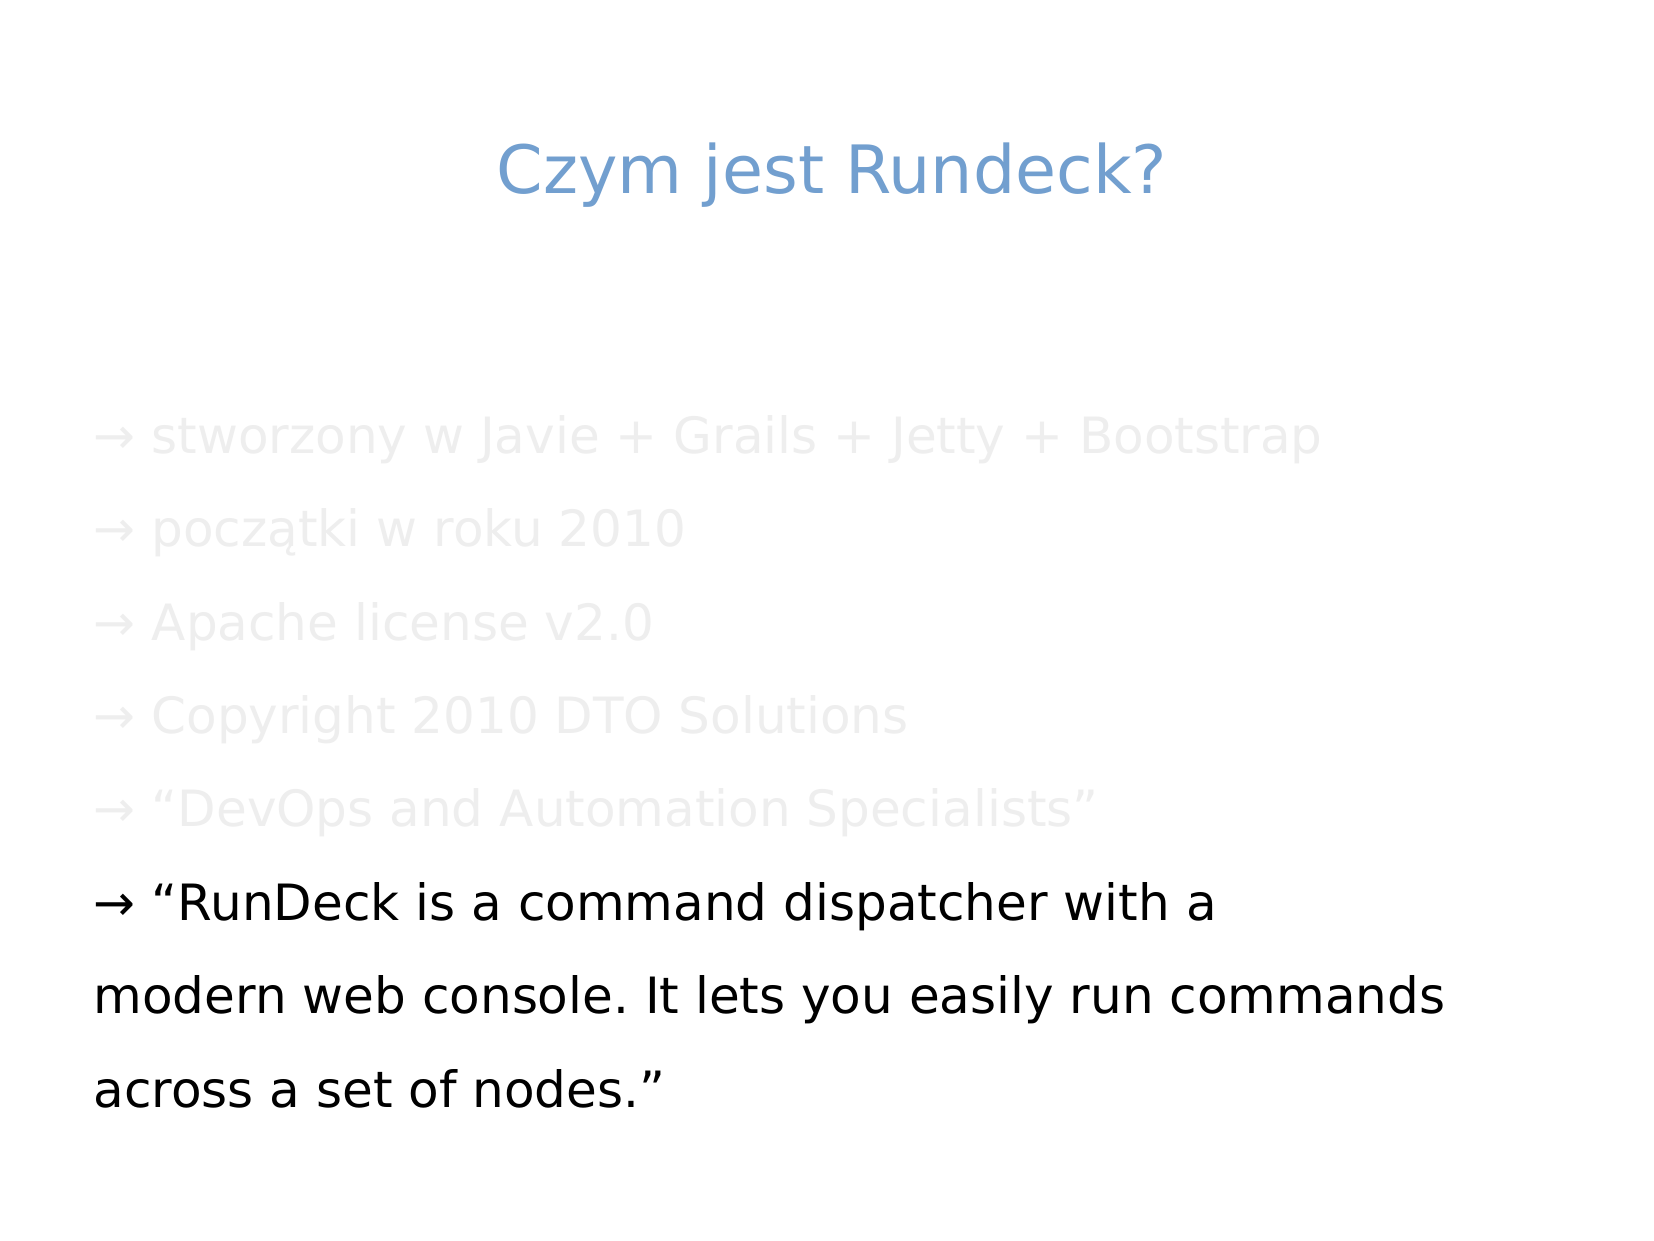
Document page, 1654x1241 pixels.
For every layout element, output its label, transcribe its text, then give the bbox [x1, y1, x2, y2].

text_box Czym jest Rundeck? [482, 123, 1183, 217]
text_box → stworzony w Javie + Grails + Jetty + Bootstrap → początki w roku 2010 → Apache license v2.0 → Copyright 2010 DTO Solutions → “DevOps and Automation Specialists” → “RunDeck is a command dispatcher with a modern web console. It lets you easily run commands across a set of nodes.” [79, 399, 1575, 1127]
